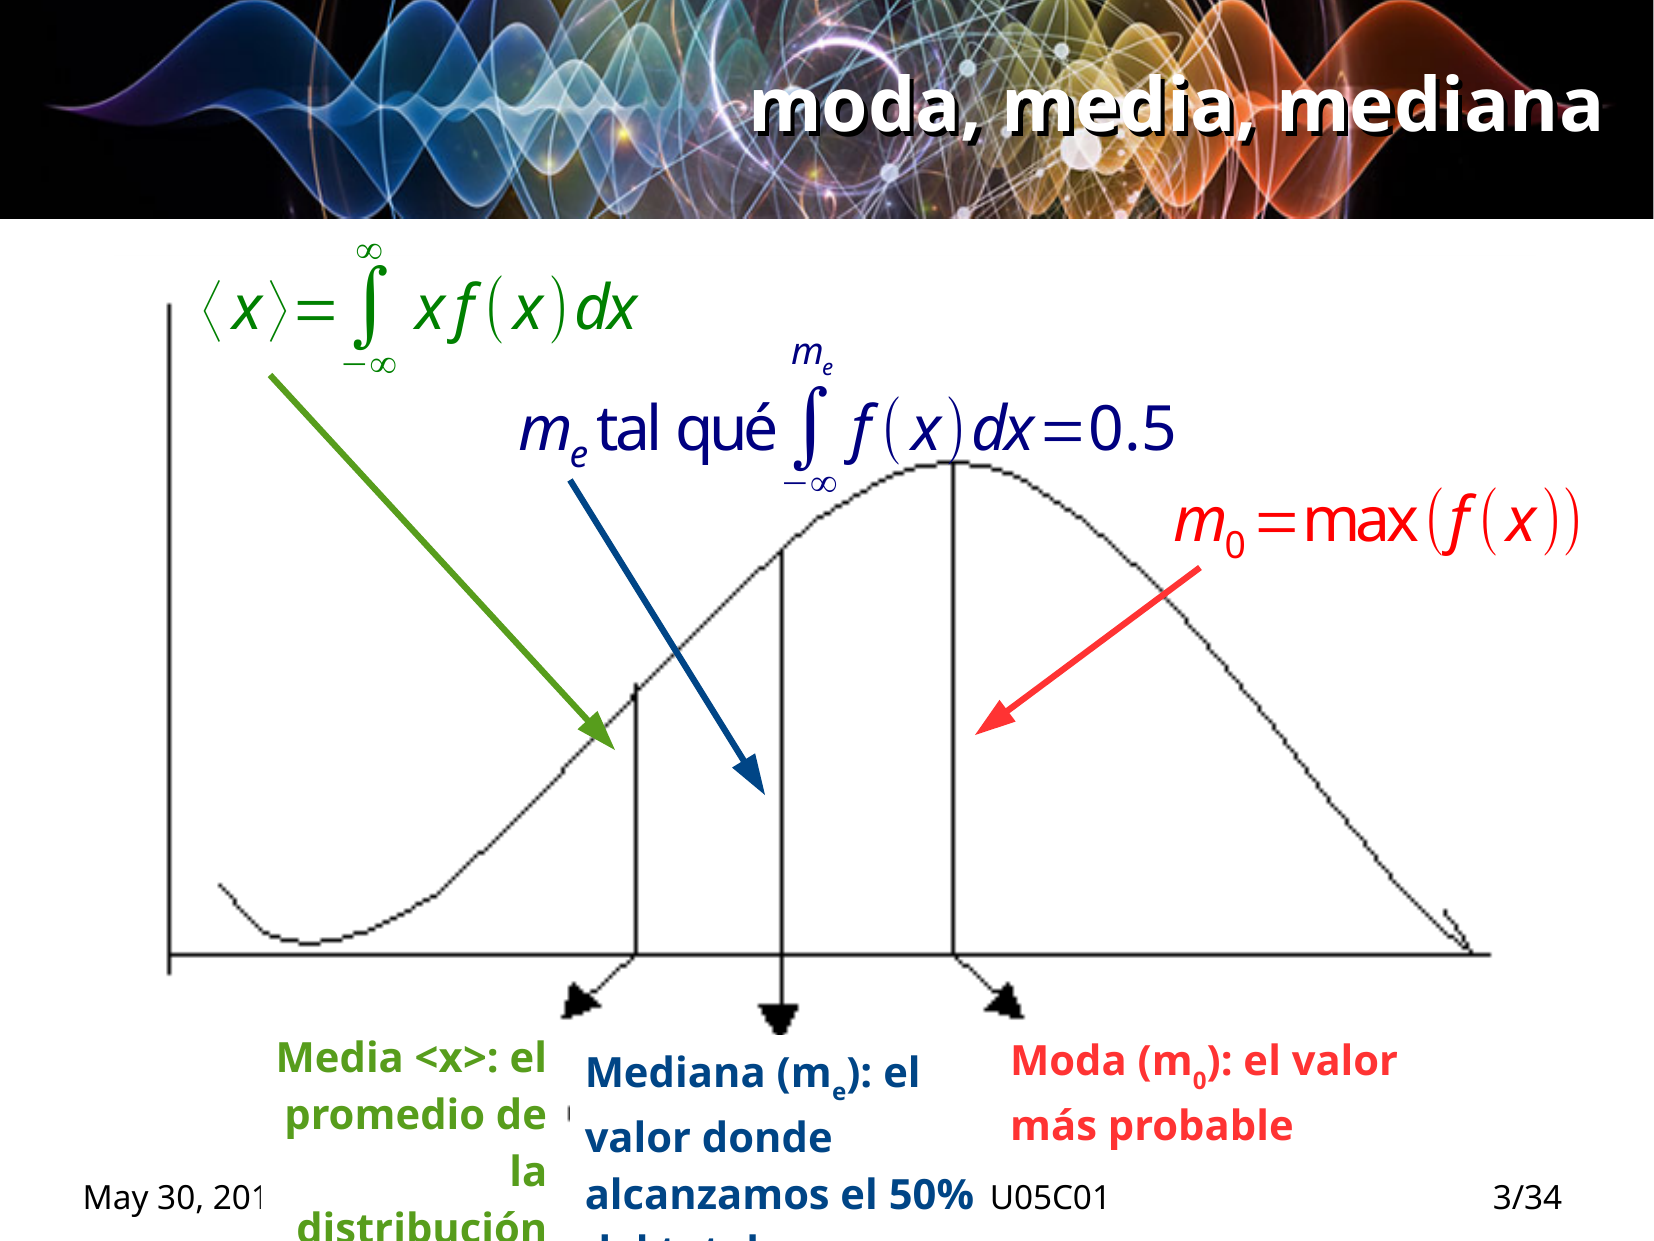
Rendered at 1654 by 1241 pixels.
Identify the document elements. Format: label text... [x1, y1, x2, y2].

title moda, media, mediana [45, 15, 1606, 191]
text_box Mediana (me): el valor donde alcanzamos el 50% del total [570, 1035, 991, 1216]
chart [195, 242, 1591, 568]
text_box Moda (m0): el valor más probable [995, 1023, 1446, 1150]
text_box Media <x>: el promedio de la distribución [260, 1020, 566, 1189]
picture [645, 254, 1536, 480]
picture [114, 254, 1536, 1156]
picture [0, 0, 1654, 219]
